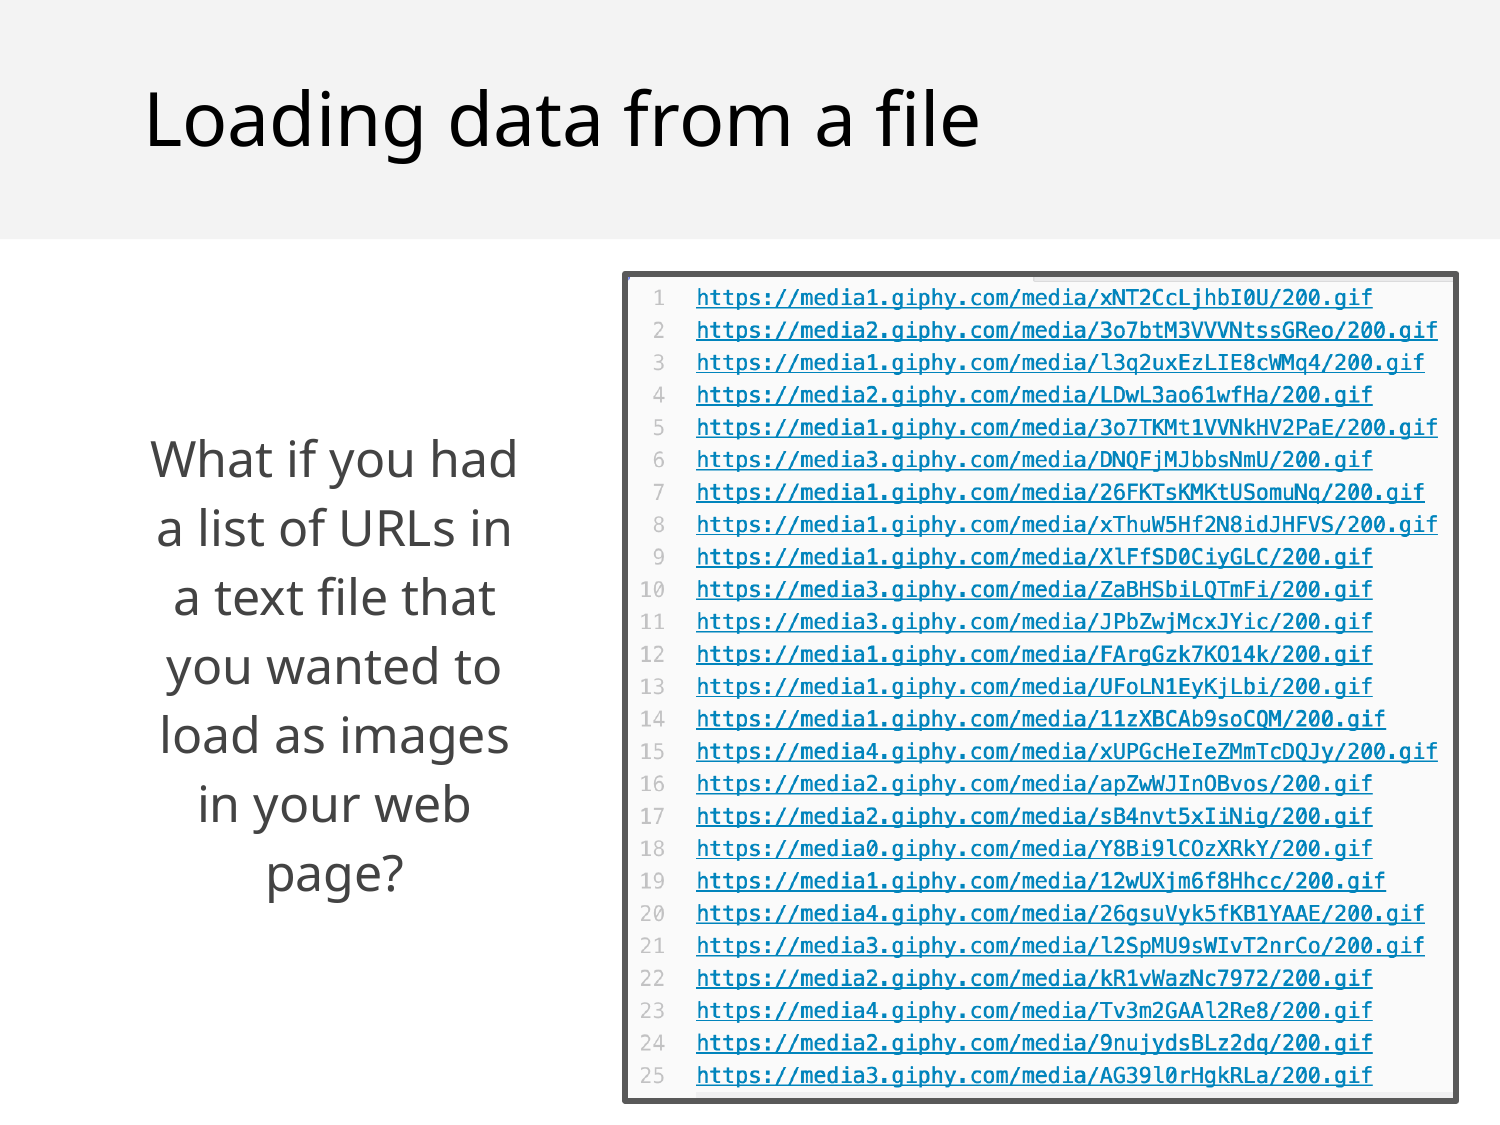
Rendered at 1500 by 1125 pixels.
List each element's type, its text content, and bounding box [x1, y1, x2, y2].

title Loading data from a file [128, 56, 1372, 183]
picture [628, 276, 1454, 1098]
list What if you had a list of URLs in a text file that you wanted to load as images in your web page? [128, 371, 542, 949]
